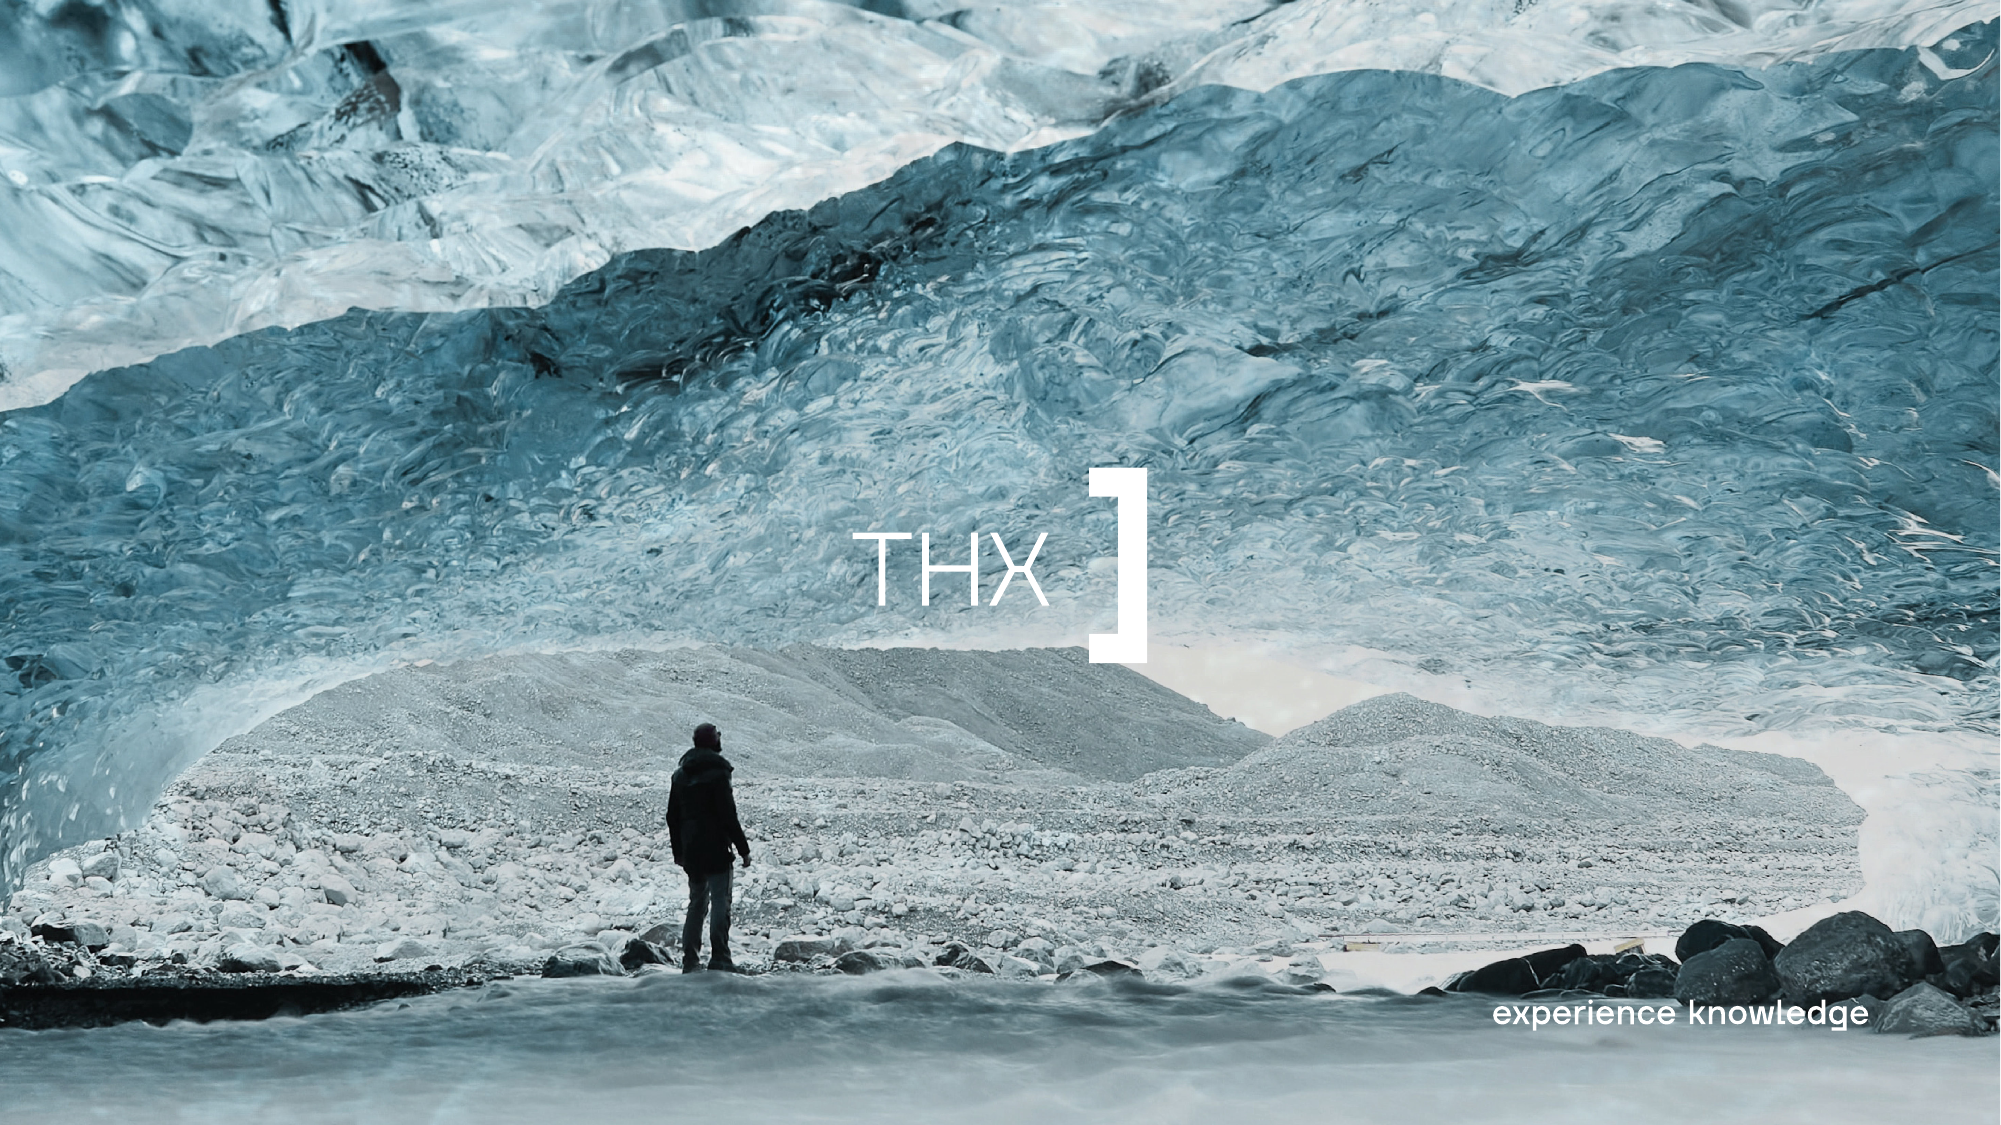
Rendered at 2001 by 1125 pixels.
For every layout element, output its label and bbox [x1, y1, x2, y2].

text_box [1657, 1006, 1676, 1025]
text_box [1574, 1006, 1586, 1025]
text_box [1618, 1006, 1634, 1025]
text_box [922, 532, 978, 606]
text_box [1532, 1006, 1551, 1031]
text_box [1588, 1006, 1593, 1025]
text_box [1850, 1006, 1869, 1025]
text_box [1493, 1006, 1511, 1025]
text_box [1596, 1006, 1614, 1025]
text_box [1553, 1006, 1571, 1025]
text_box [1728, 1005, 1747, 1025]
text_box [1829, 1006, 1847, 1031]
text_box [1089, 467, 1148, 664]
text_box [988, 532, 1050, 606]
text_box [1689, 999, 1706, 1025]
text_box [1708, 1006, 1725, 1025]
text_box [1807, 999, 1826, 1025]
text_box [1786, 1006, 1805, 1025]
text_box [1777, 999, 1786, 1025]
text_box [1637, 1006, 1655, 1025]
text_box [852, 532, 912, 606]
text_box [1512, 1006, 1530, 1025]
picture [0, 0, 2001, 1125]
text_box [1748, 1006, 1775, 1025]
